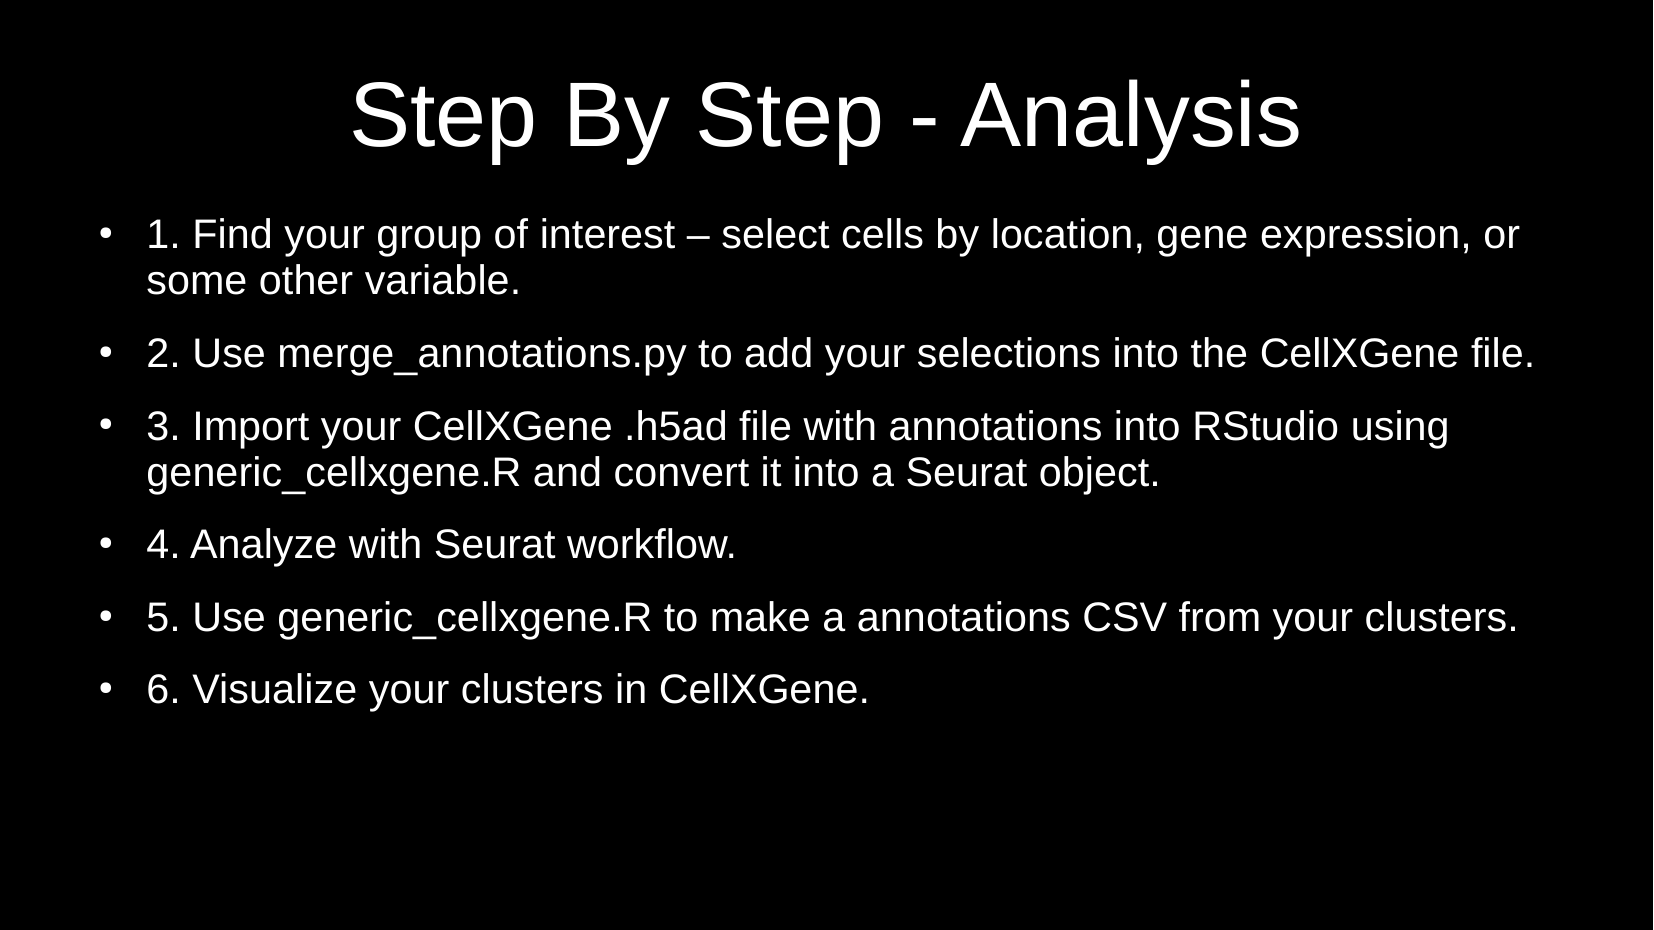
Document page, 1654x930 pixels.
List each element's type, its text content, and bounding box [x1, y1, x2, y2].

list 1. Find your group of interest – select cells by location, gene expression, or some other variable. 2. Use merge_annotations.py to add your selections into the CellXGene file. 3. Import your CellXGene .h5ad file with annotations into RStudio using generic_cellxgene.R and convert it into a Seurat object. 4. Analyze with Seurat workflow. 5. Use generic_cellxgene.R to make a annotations CSV from your clusters. 6. Visualize your clusters in CellXGene. [82, 211, 1571, 752]
title Step By Step - Analysis [82, 37, 1571, 193]
